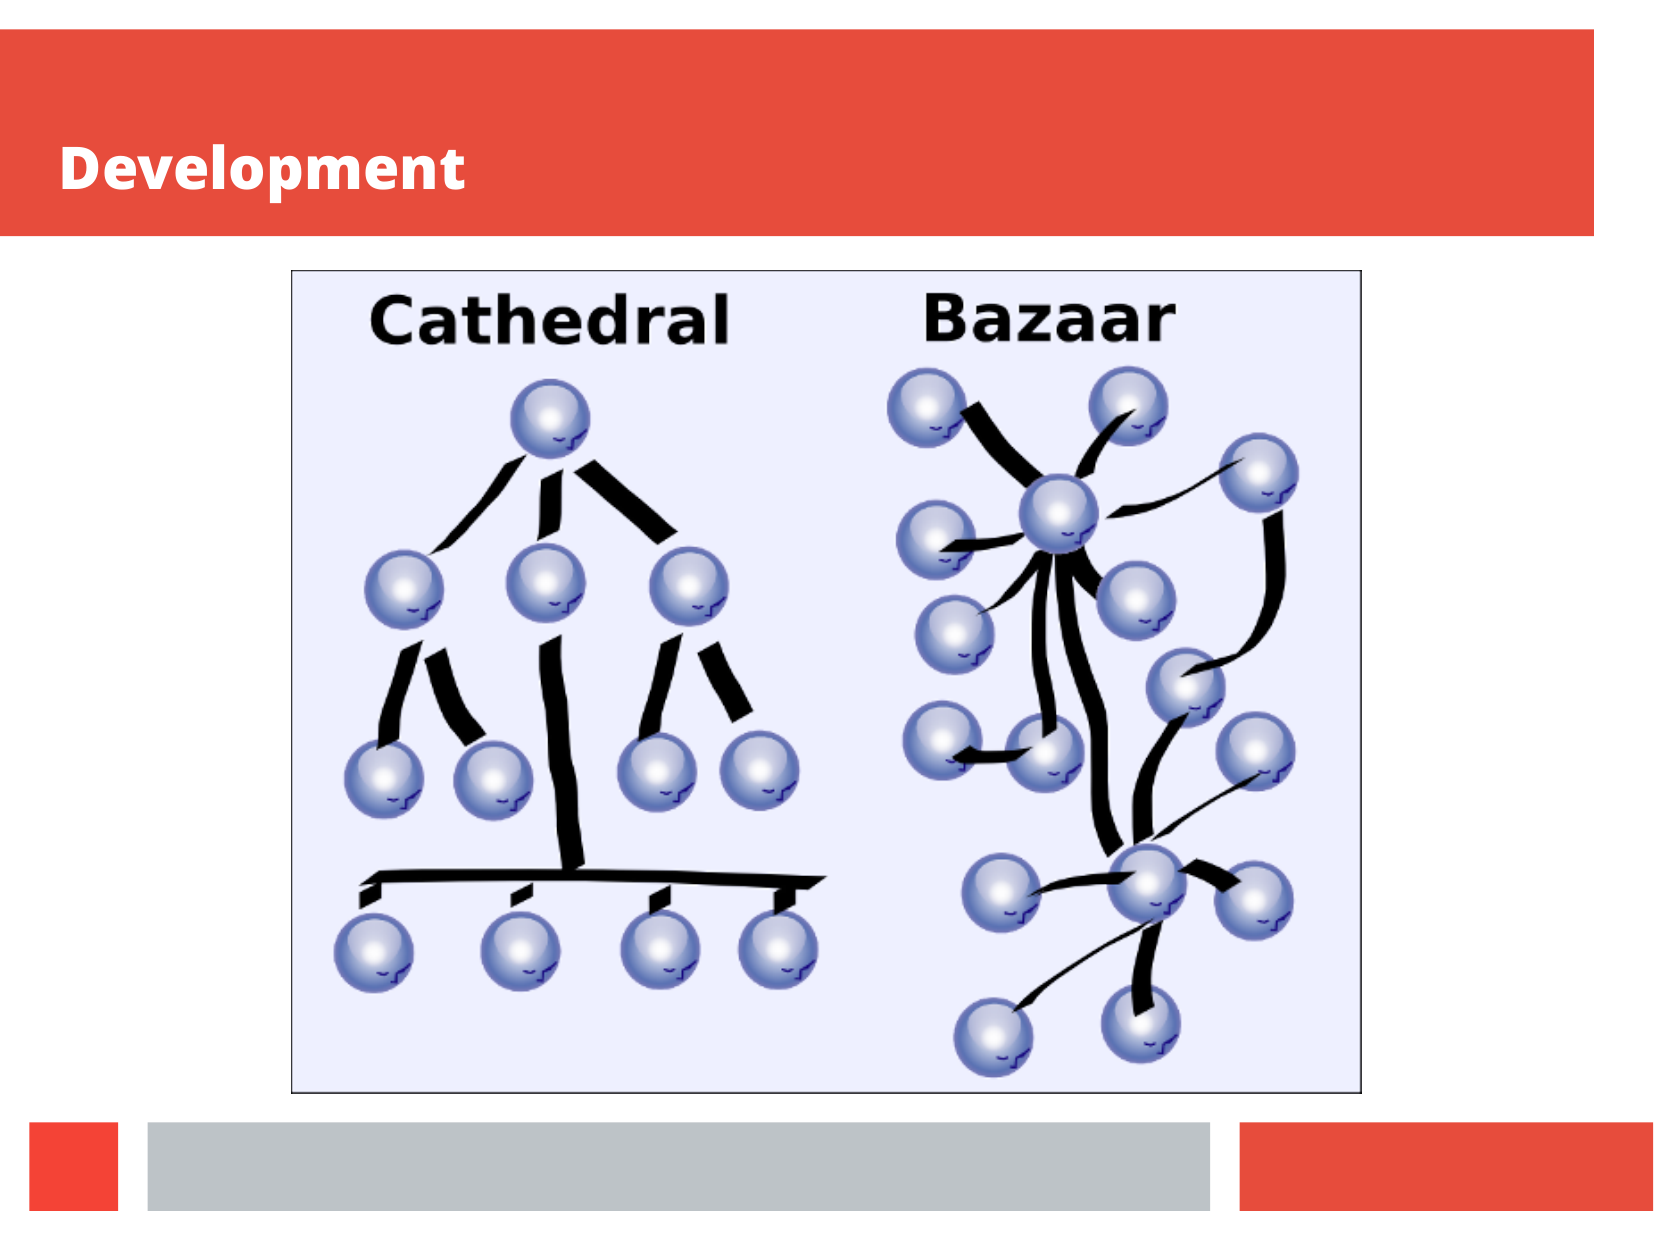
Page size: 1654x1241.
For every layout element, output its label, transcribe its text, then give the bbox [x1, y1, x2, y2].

picture [291, 270, 1362, 1094]
title Development [58, 59, 1594, 207]
